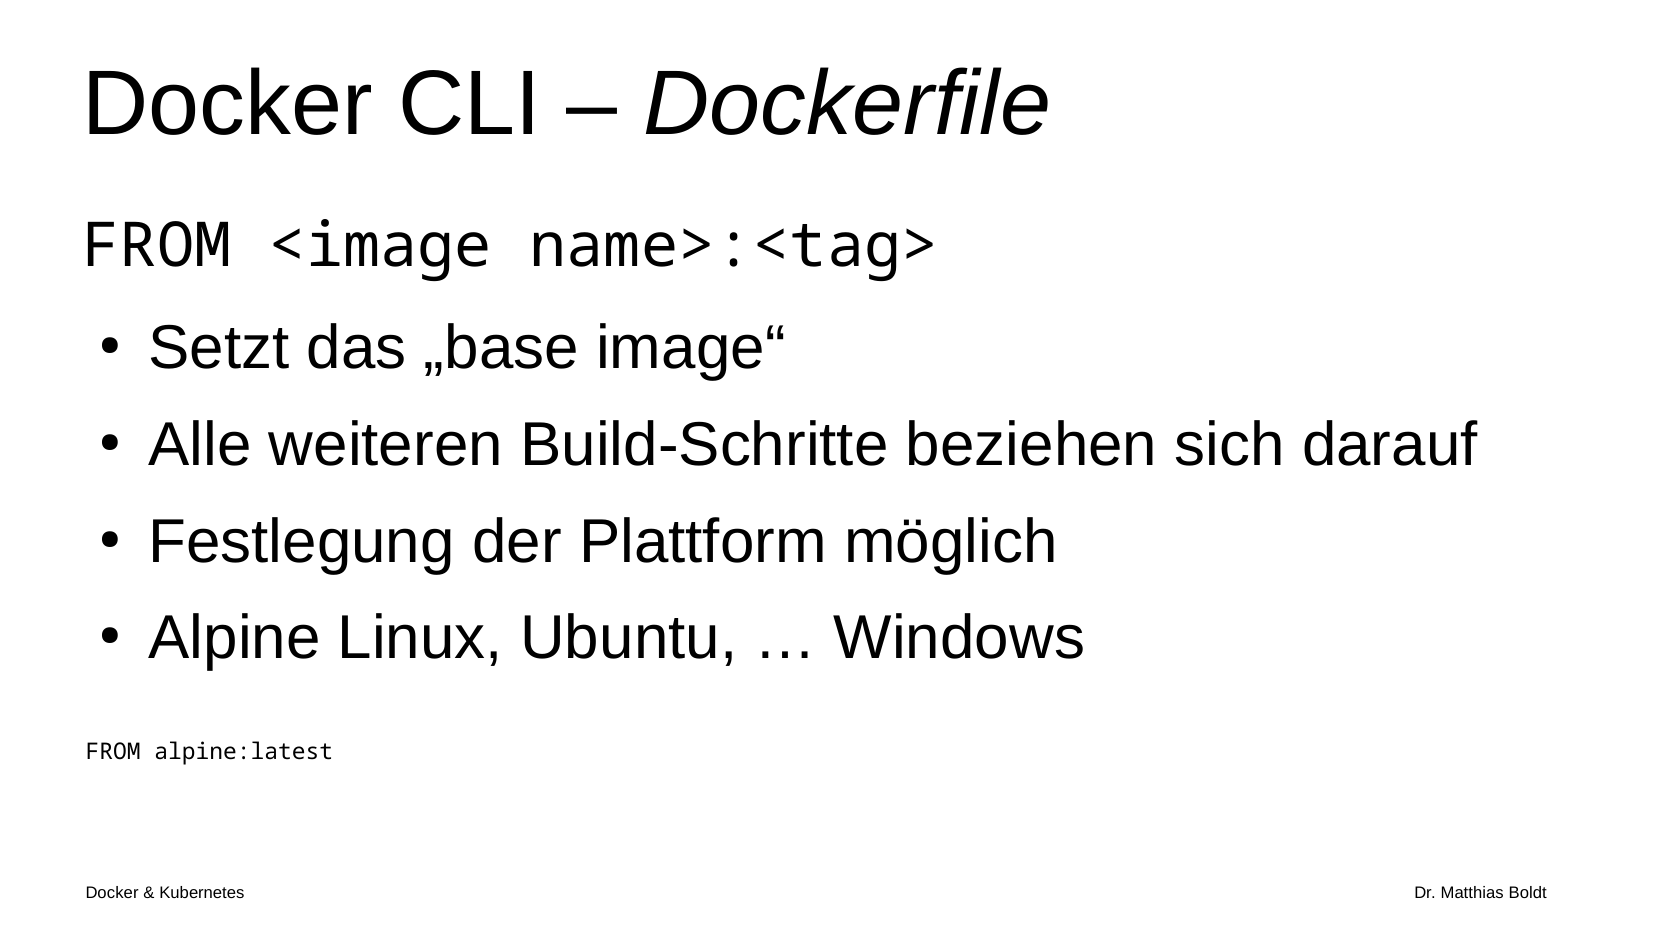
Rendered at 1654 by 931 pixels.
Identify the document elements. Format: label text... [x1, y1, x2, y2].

text_box Docker & Kubernetes Dr. Matthias Boldt [70, 875, 1563, 910]
list FROM <image name>:<tag> Setzt das „base image“ Alle weiteren Build-Schritte beziehen sich darauf Festlegung der Plattform möglich Alpine Linux, Ubuntu, … Windows [82, 199, 1607, 674]
text_box FROM alpine:latest [70, 727, 1560, 810]
title Docker CLI – Dockerfile [82, 25, 1571, 181]
